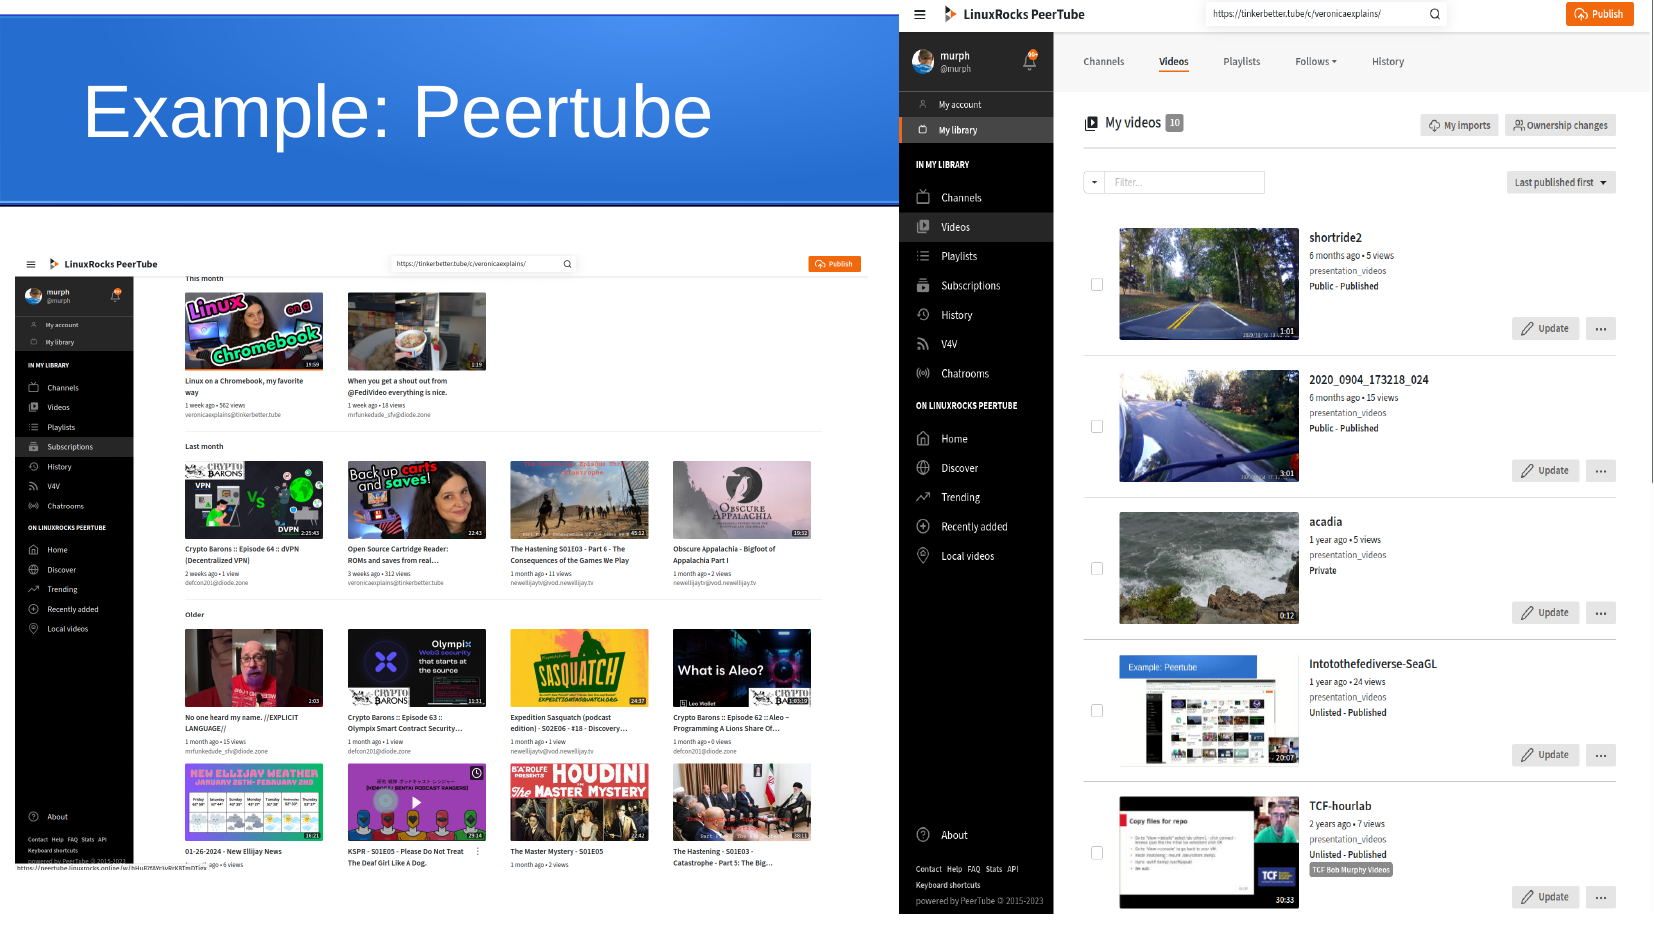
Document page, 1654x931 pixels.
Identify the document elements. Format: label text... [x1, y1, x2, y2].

picture [15, 254, 868, 871]
title Example: Peertube [82, 35, 899, 189]
picture [899, 0, 1653, 914]
